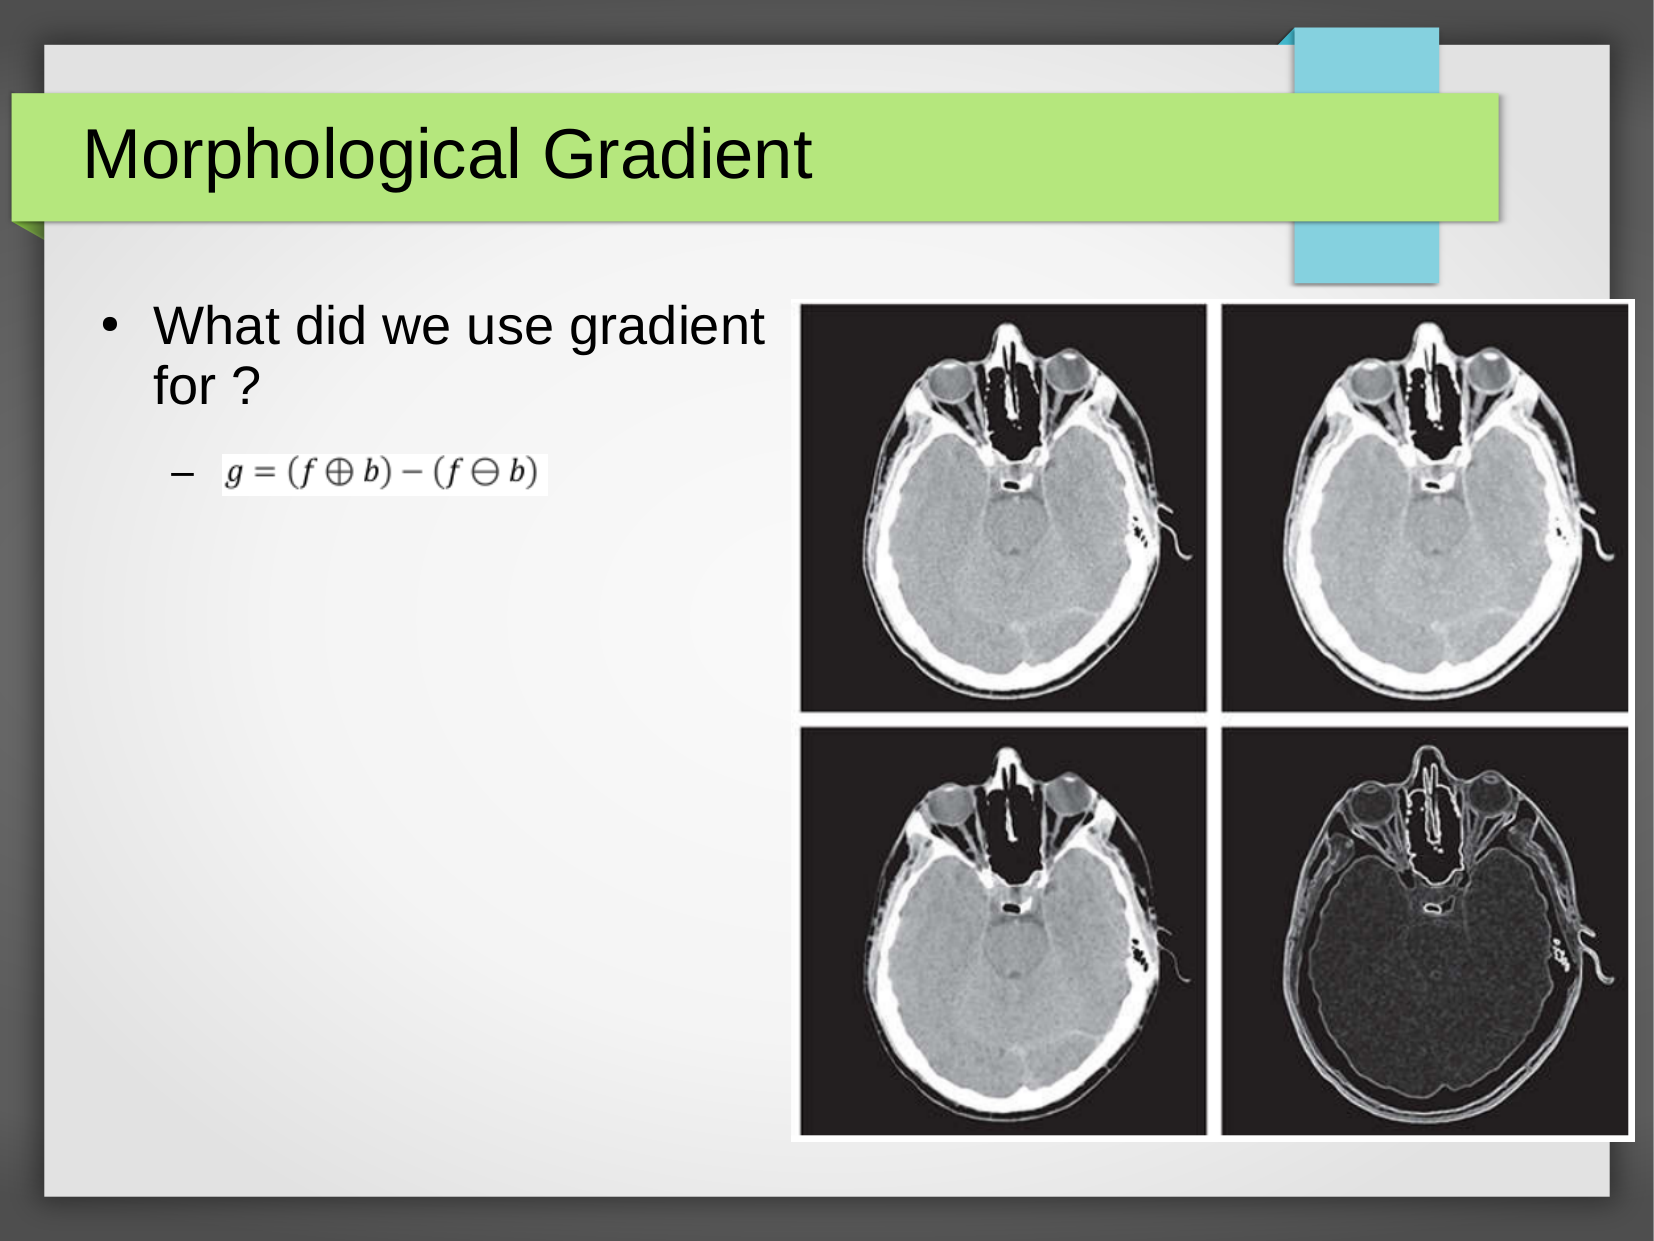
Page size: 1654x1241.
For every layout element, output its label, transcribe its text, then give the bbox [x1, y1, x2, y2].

list What did we use gradient for ? [82, 295, 780, 1099]
picture [0, 0, 1654, 1241]
title Morphological Gradient [82, 94, 1264, 213]
